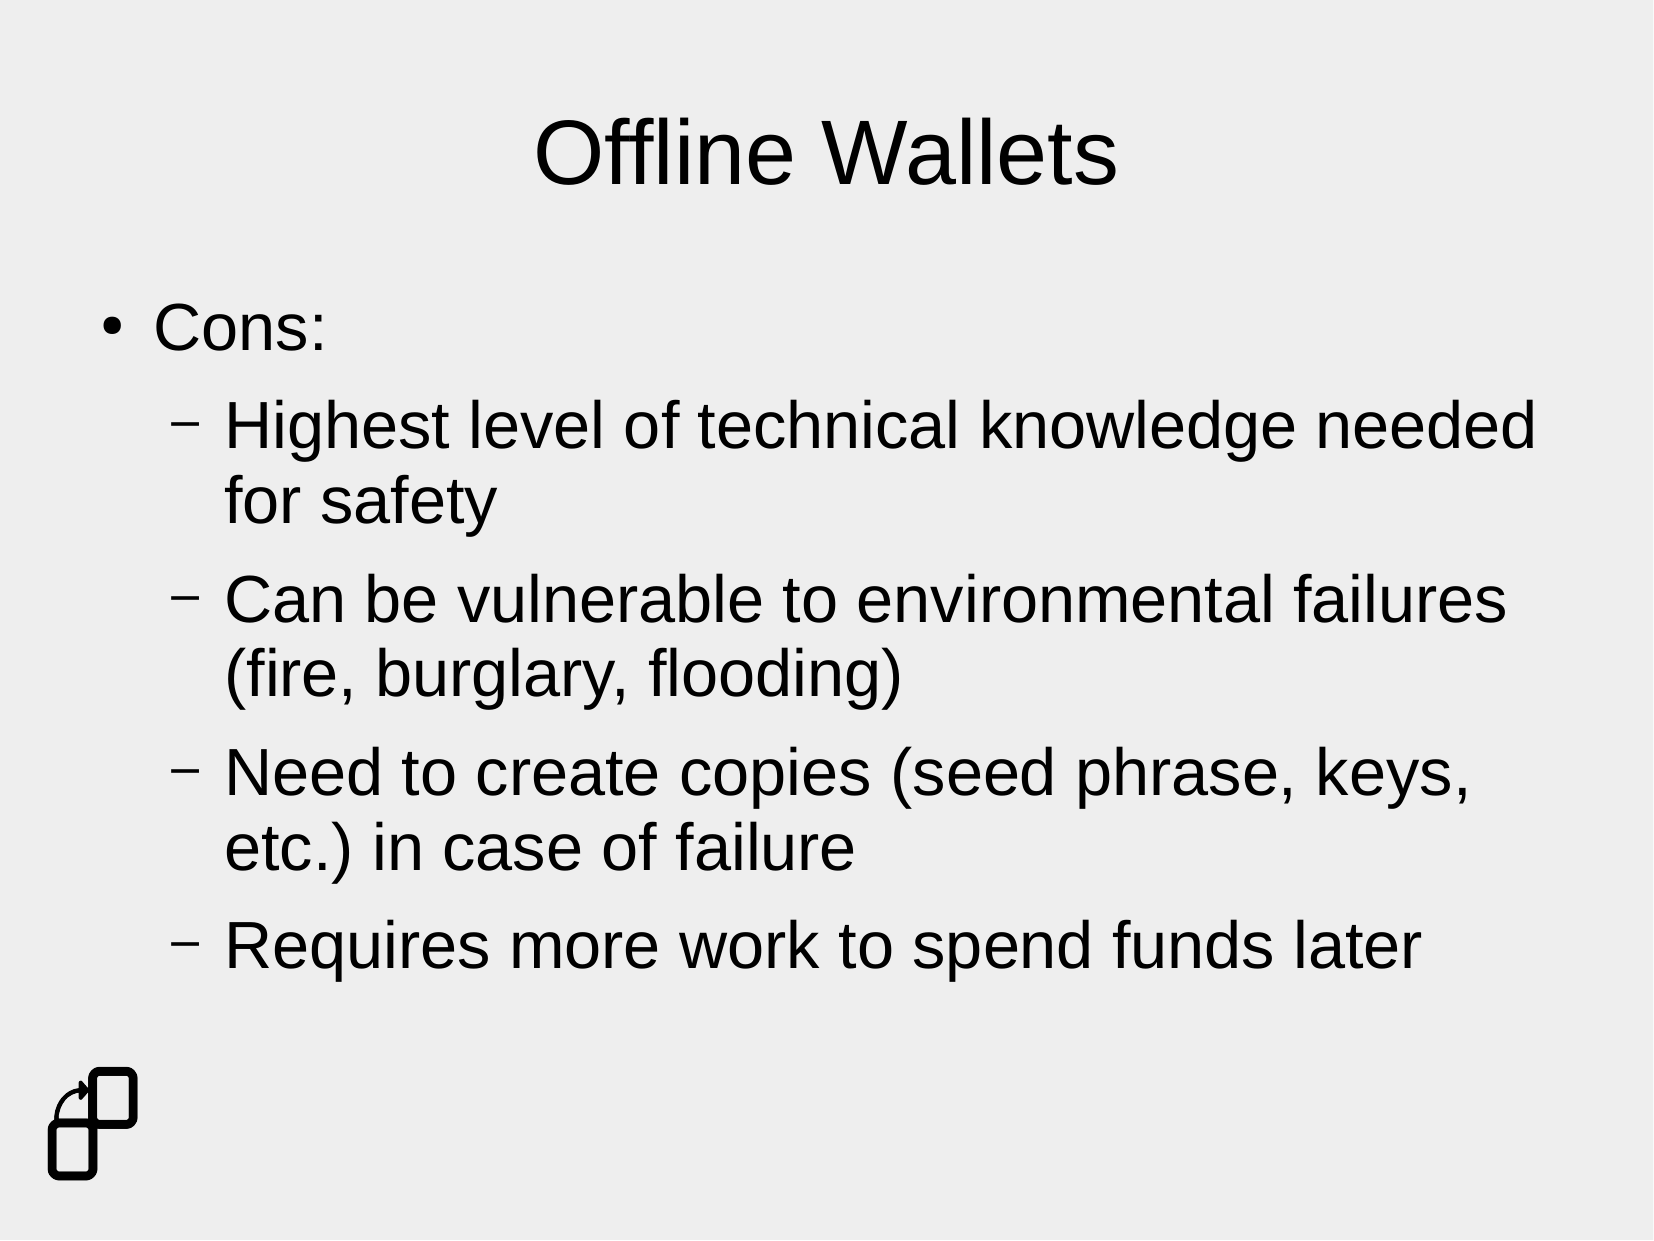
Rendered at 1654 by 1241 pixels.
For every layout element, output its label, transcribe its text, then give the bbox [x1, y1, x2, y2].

picture [30, 1062, 153, 1186]
list Cons: Highest level of technical knowledge needed for safety Can be vulnerable to environmental failures (fire, burglary, flooding) Need to create copies (seed phrase, keys, etc.) in case of failure Requires more work to spend funds later [82, 290, 1571, 1010]
title Offline Wallets [82, 49, 1571, 257]
